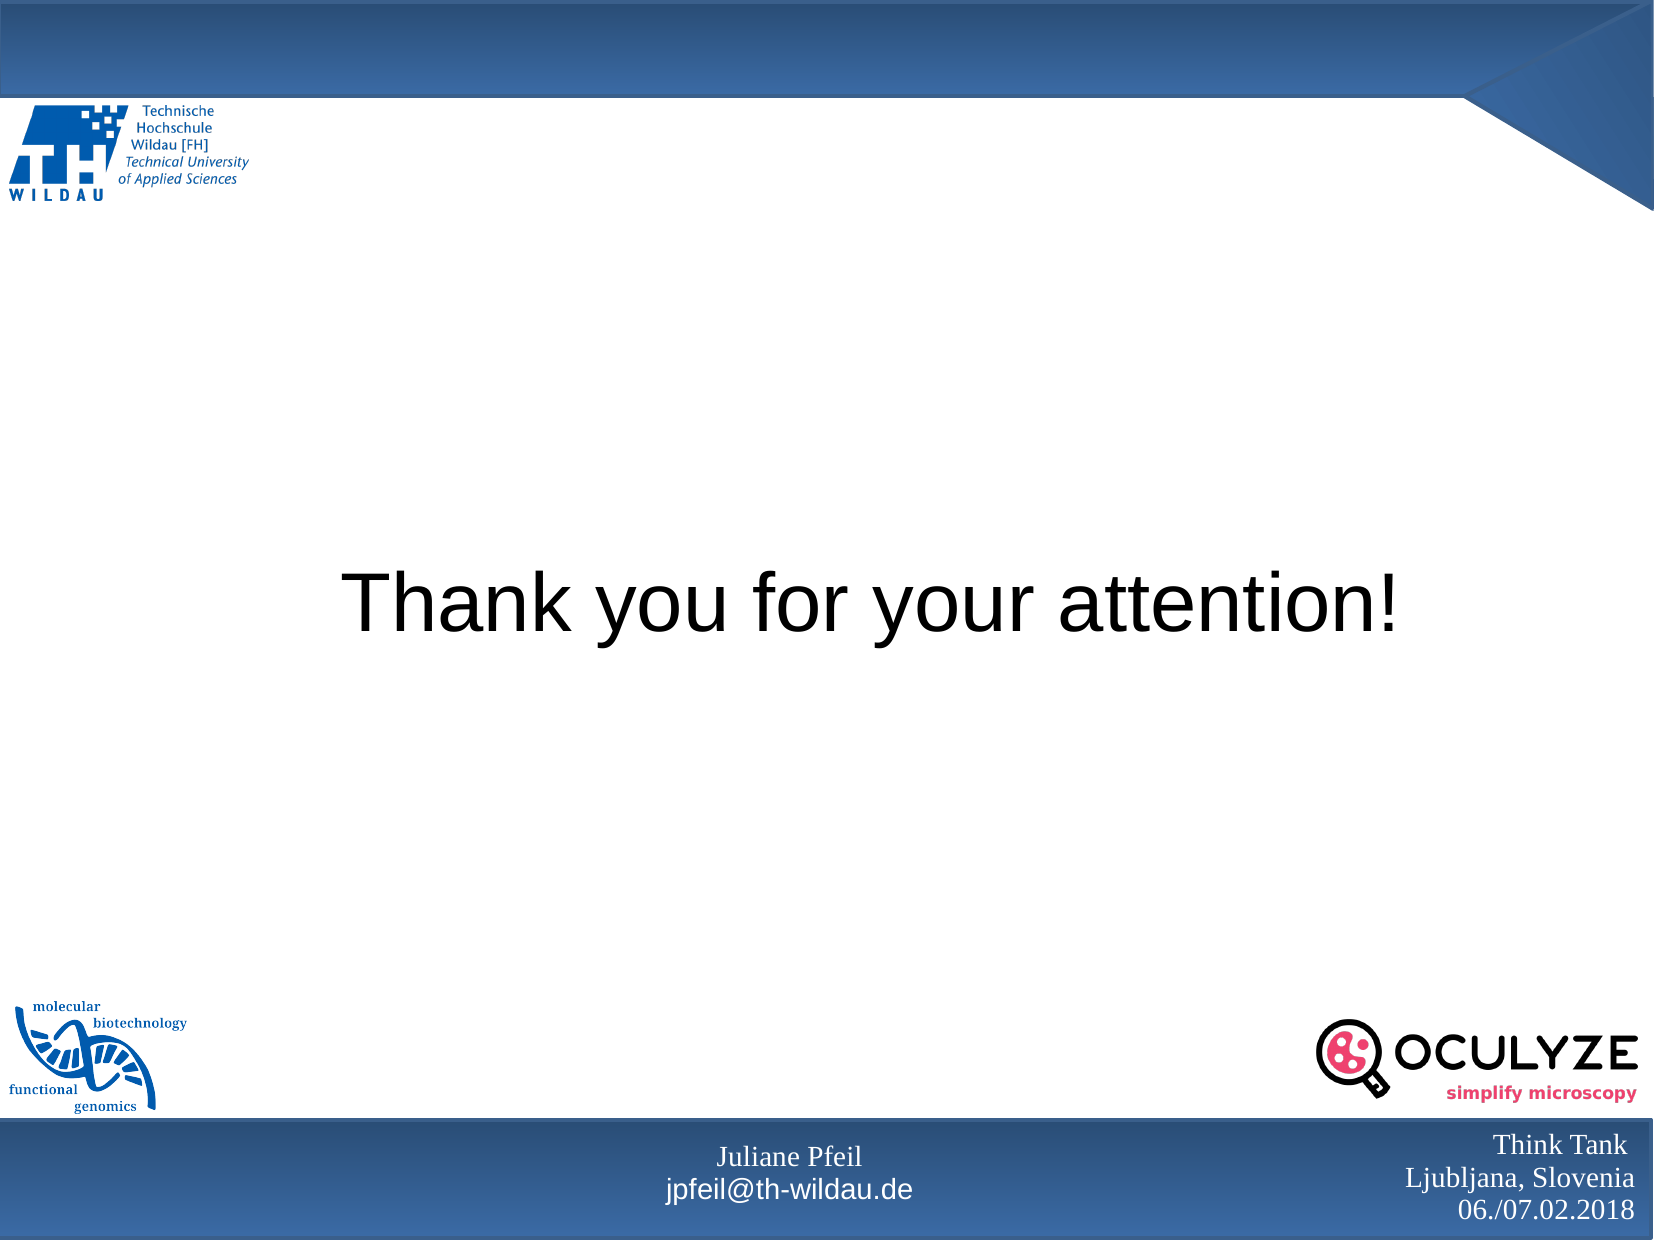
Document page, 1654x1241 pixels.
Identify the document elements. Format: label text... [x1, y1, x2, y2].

picture [9, 105, 249, 201]
picture [9, 1001, 187, 1114]
text_box Thank you for your attention! [129, 548, 1613, 749]
picture [1314, 1017, 1641, 1108]
